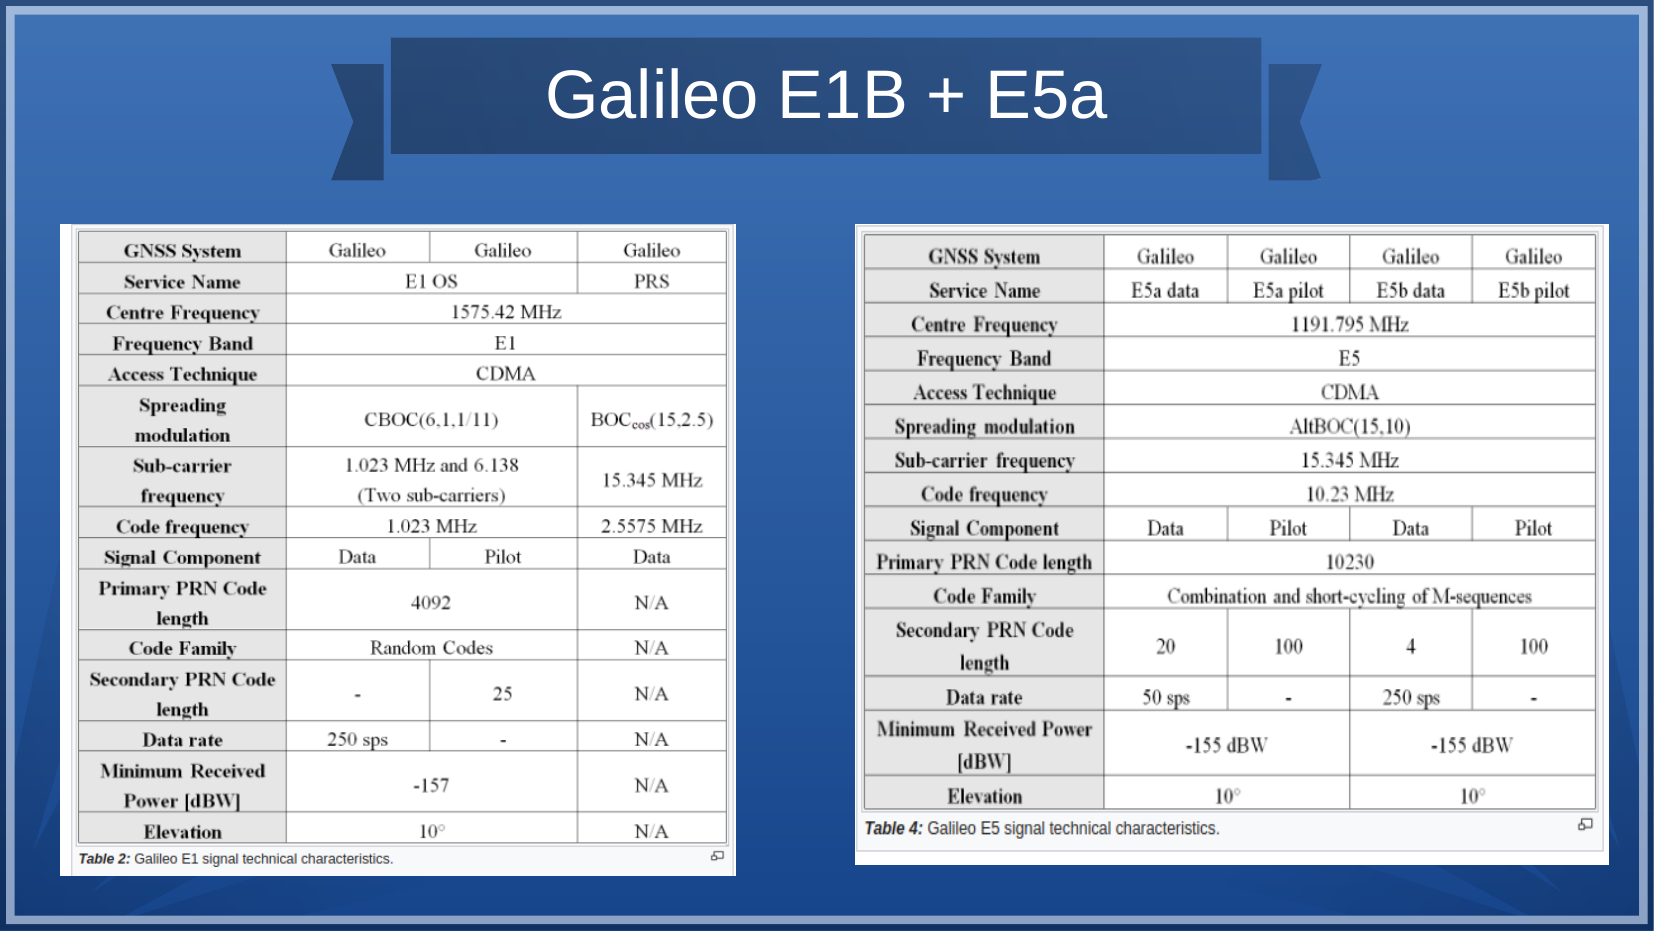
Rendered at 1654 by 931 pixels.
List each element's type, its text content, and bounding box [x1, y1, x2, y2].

picture [855, 224, 1609, 865]
title Galileo E1B + E5a [389, 35, 1264, 154]
picture [60, 224, 736, 876]
